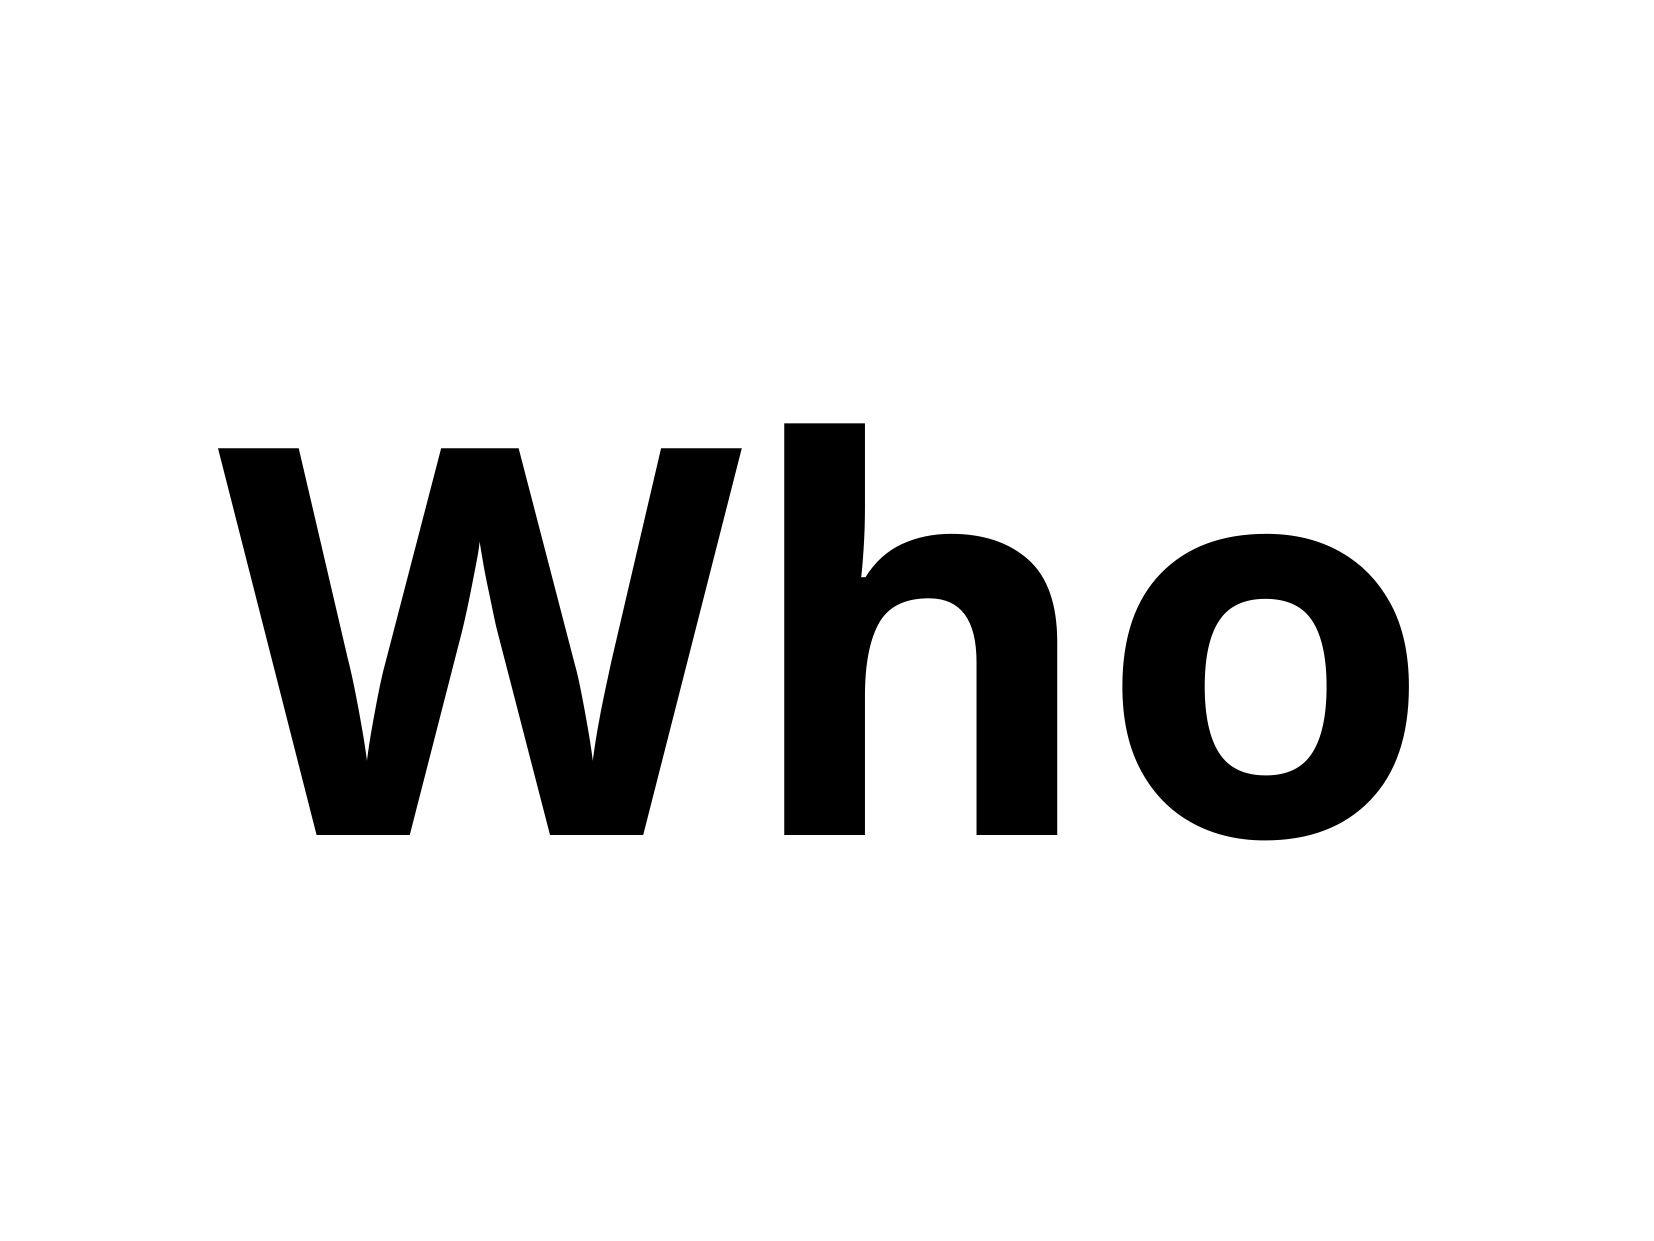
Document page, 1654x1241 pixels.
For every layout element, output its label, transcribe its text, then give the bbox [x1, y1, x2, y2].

title Who [82, 49, 1571, 1201]
